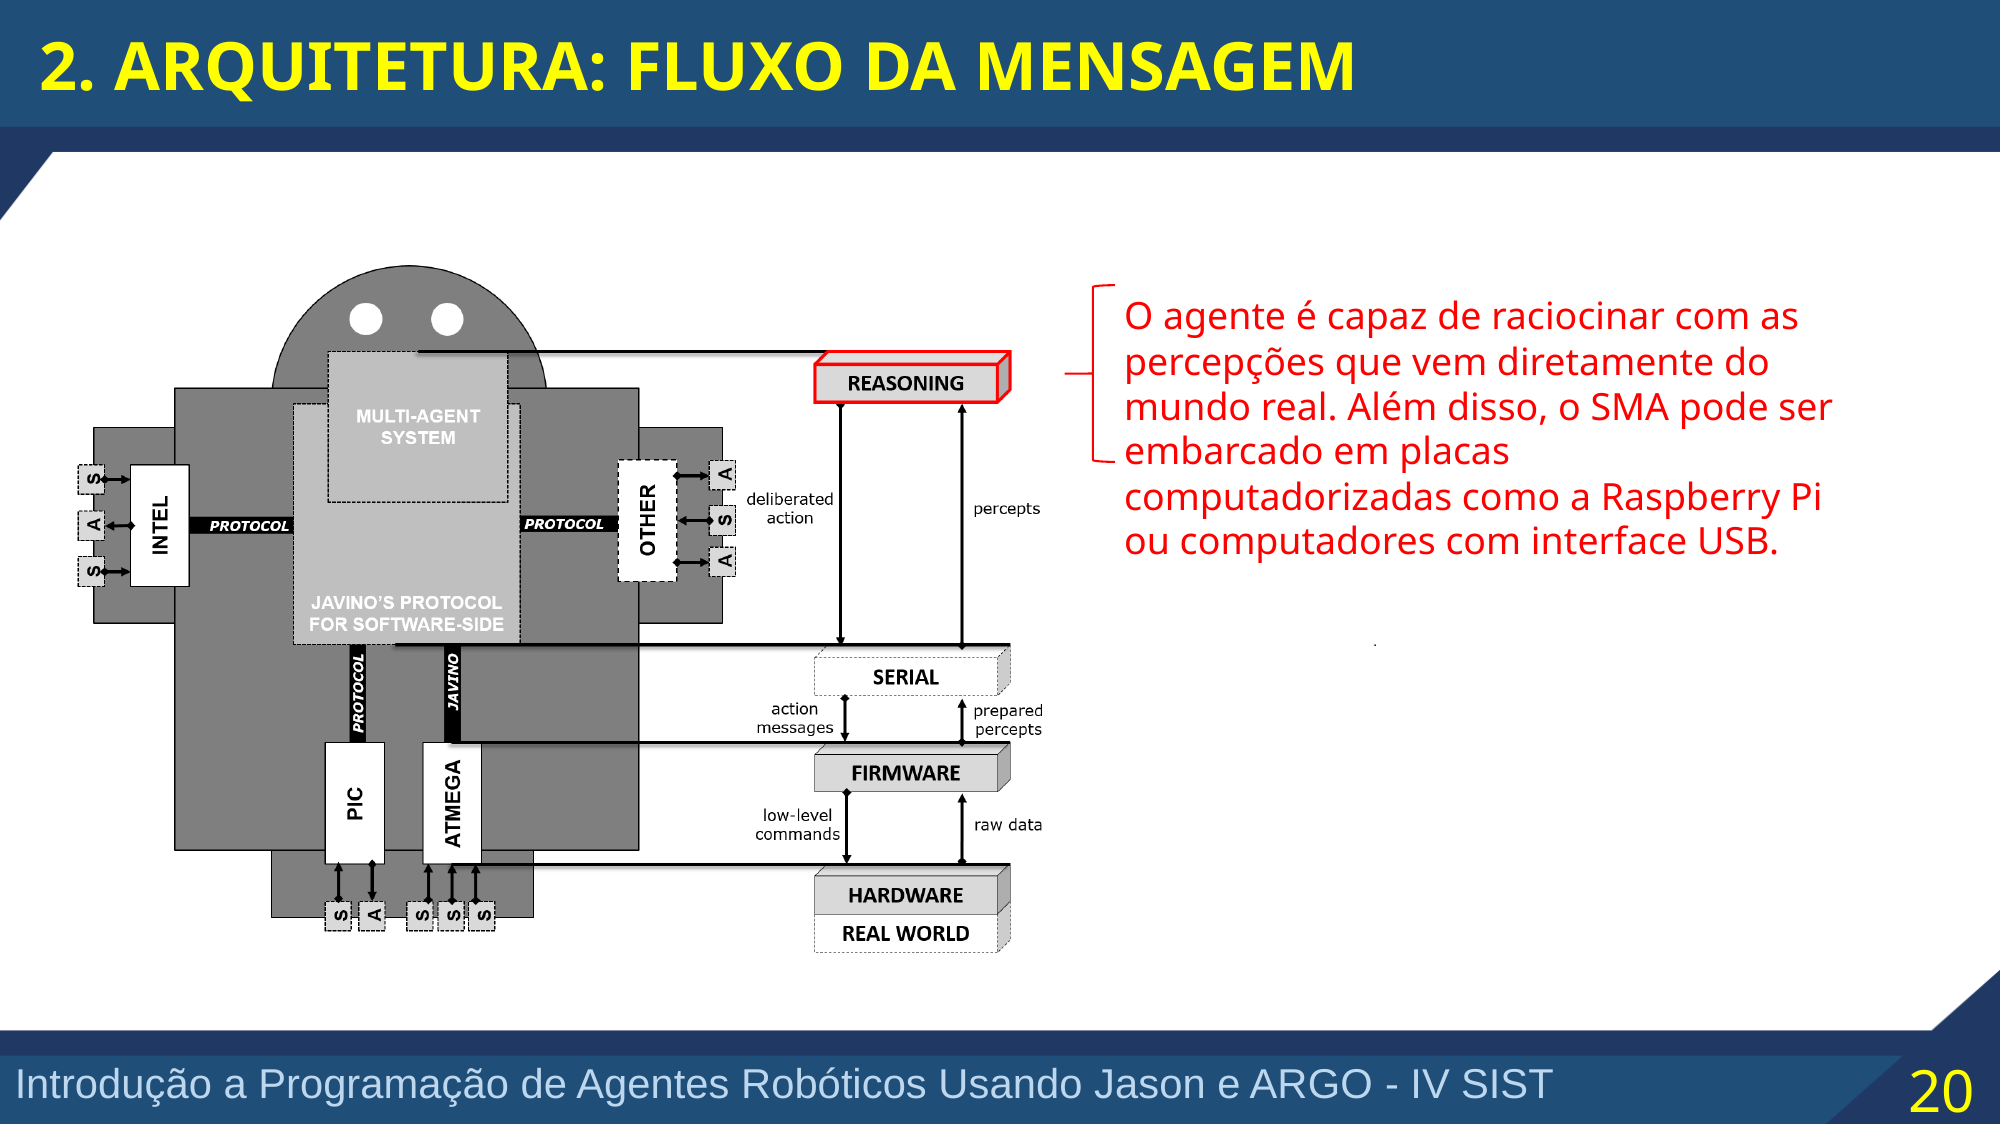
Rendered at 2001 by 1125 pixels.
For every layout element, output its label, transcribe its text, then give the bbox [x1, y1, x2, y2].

picture [0, 0, 2000, 1124]
text_box 2. ARQUITETURA: FLUXO DA MENSAGEM [24, 16, 2000, 192]
text_box [1092, 285, 1109, 462]
text_box O agente é capaz de raciocinar com as percepções que vem diretamente do mundo real. Além disso, o SMA pode ser embarcado em placas computadorizadas como a Raspberry Pi ou computadores com interface USB. [1109, 285, 1858, 571]
